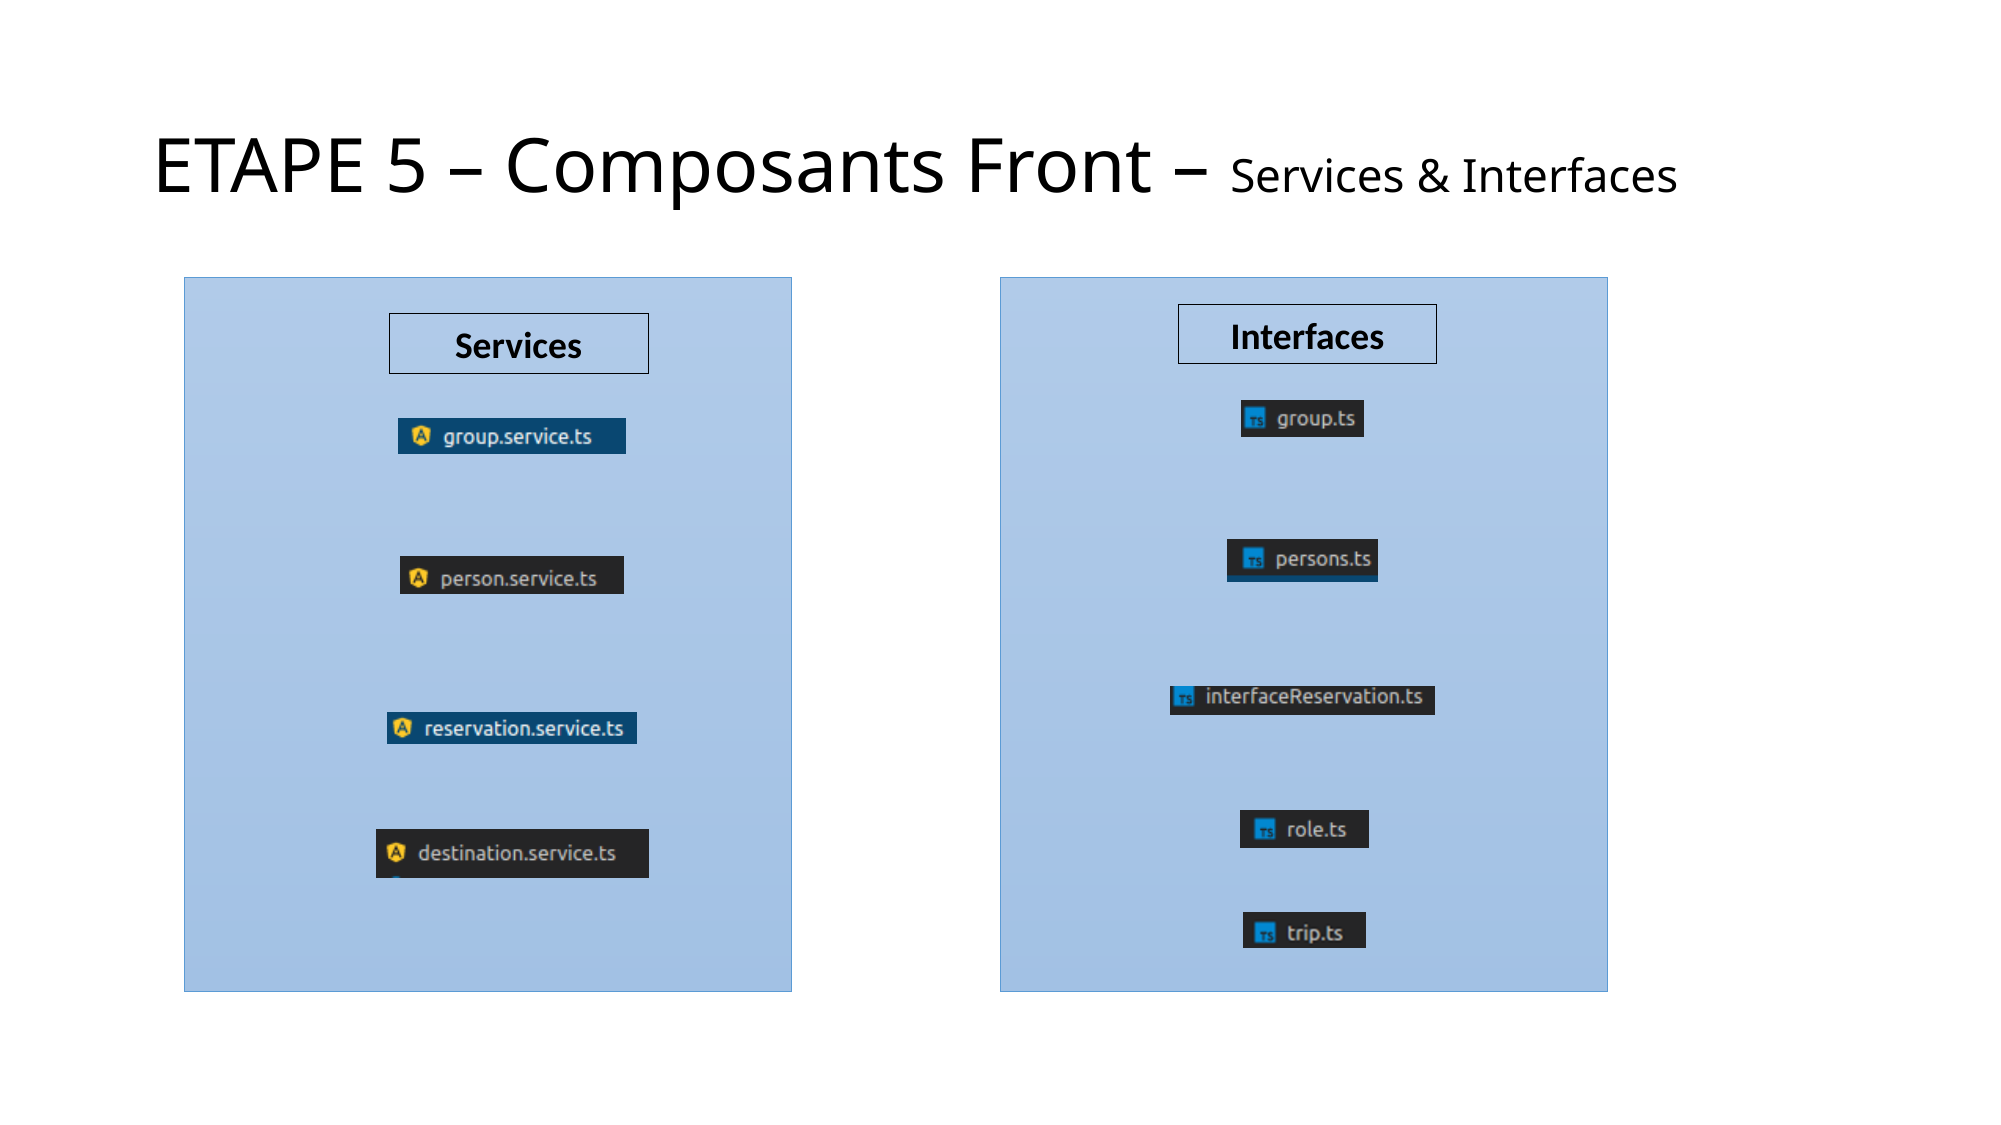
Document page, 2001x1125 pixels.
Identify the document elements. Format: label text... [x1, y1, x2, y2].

picture [398, 418, 626, 454]
picture [1170, 686, 1435, 715]
picture [1241, 400, 1364, 437]
title ETAPE 5 – Composants Front – Services & Interfaces [137, 59, 1863, 278]
text_box Interfaces [1178, 304, 1437, 364]
text_box [184, 278, 792, 992]
picture [400, 556, 624, 594]
text_box Services [389, 313, 649, 374]
text_box [1000, 278, 1608, 992]
picture [387, 712, 637, 744]
picture [1240, 810, 1369, 848]
picture [1227, 539, 1378, 582]
picture [376, 829, 649, 878]
picture [1243, 912, 1366, 948]
